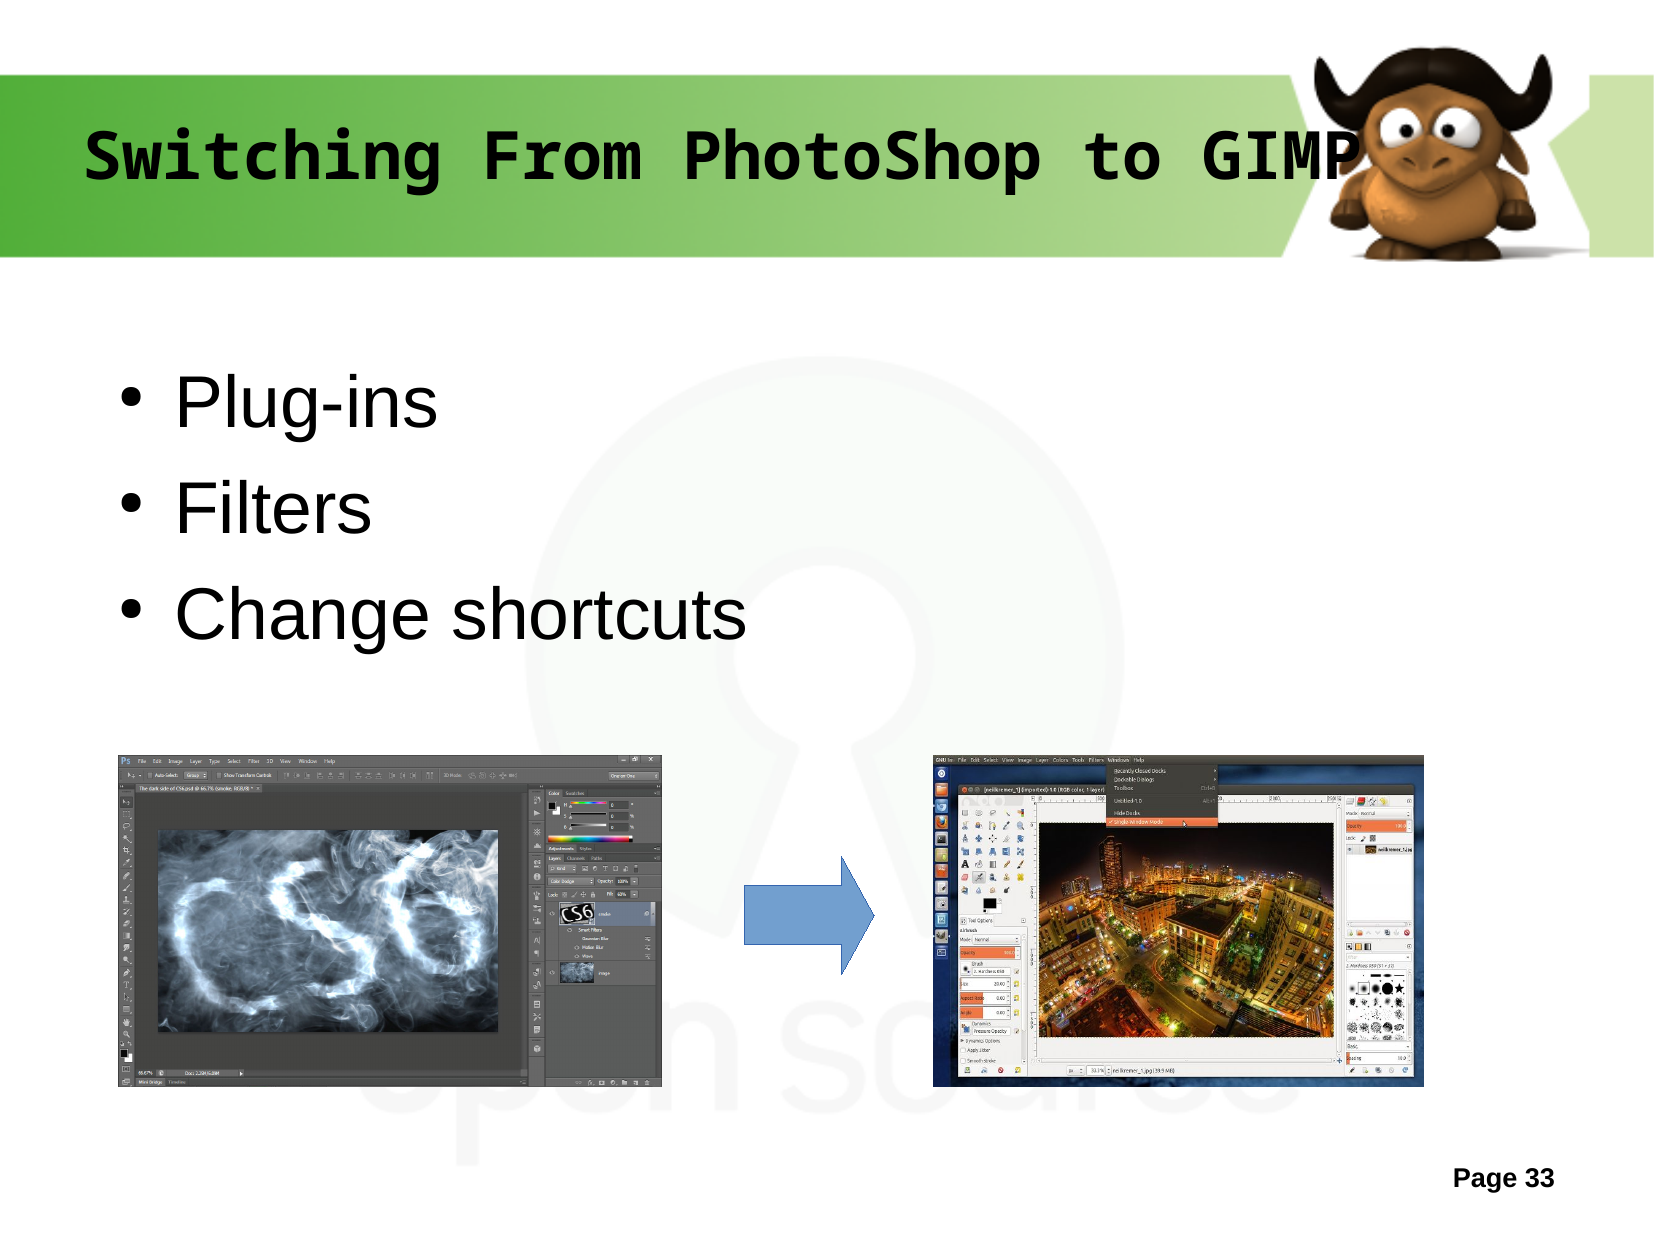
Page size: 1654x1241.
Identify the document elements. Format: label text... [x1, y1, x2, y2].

list Plug-ins Filters Change shortcuts [118, 354, 1571, 1087]
picture [0, 0, 1654, 1241]
text_box [744, 856, 875, 975]
title Switching From PhotoShop to GIMP [82, 49, 1571, 257]
